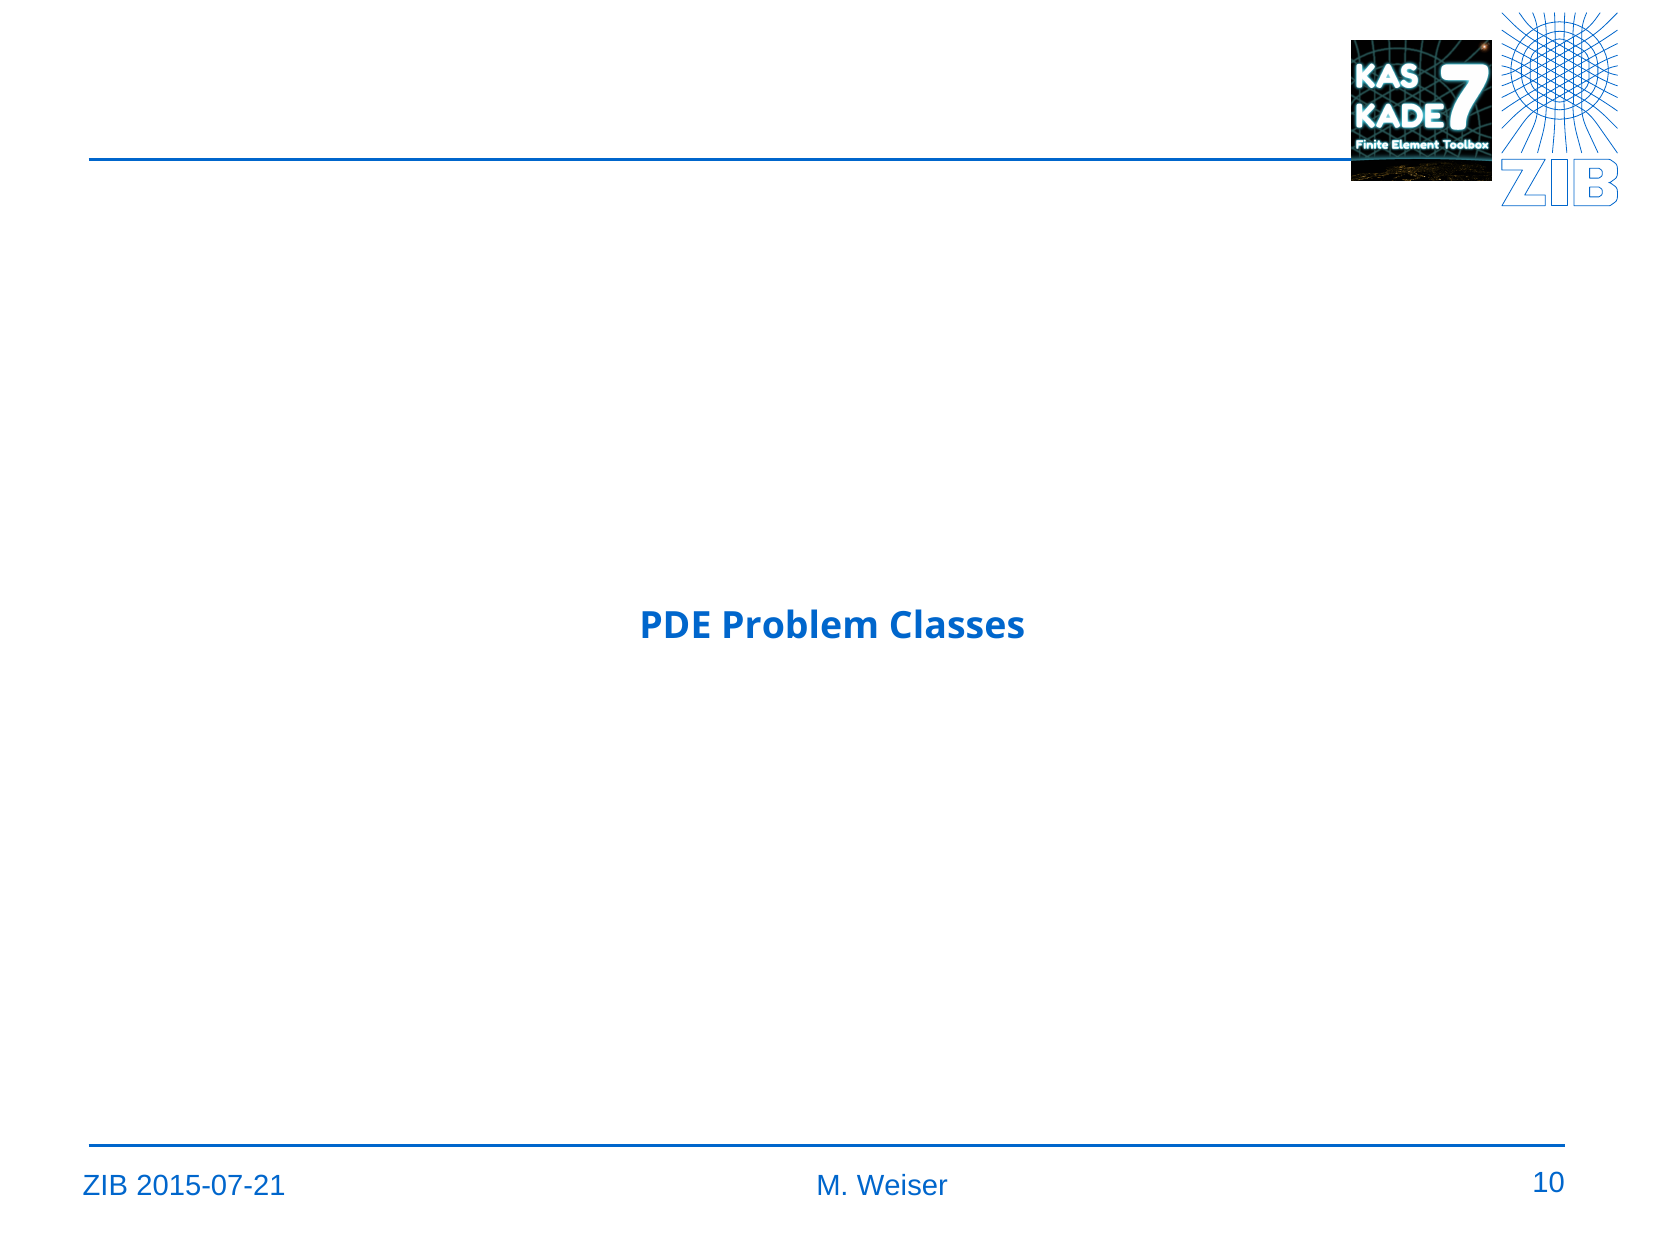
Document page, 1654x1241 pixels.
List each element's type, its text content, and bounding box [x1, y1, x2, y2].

picture [1351, 40, 1492, 181]
text_box PDE Problem Classes [624, 590, 1029, 650]
